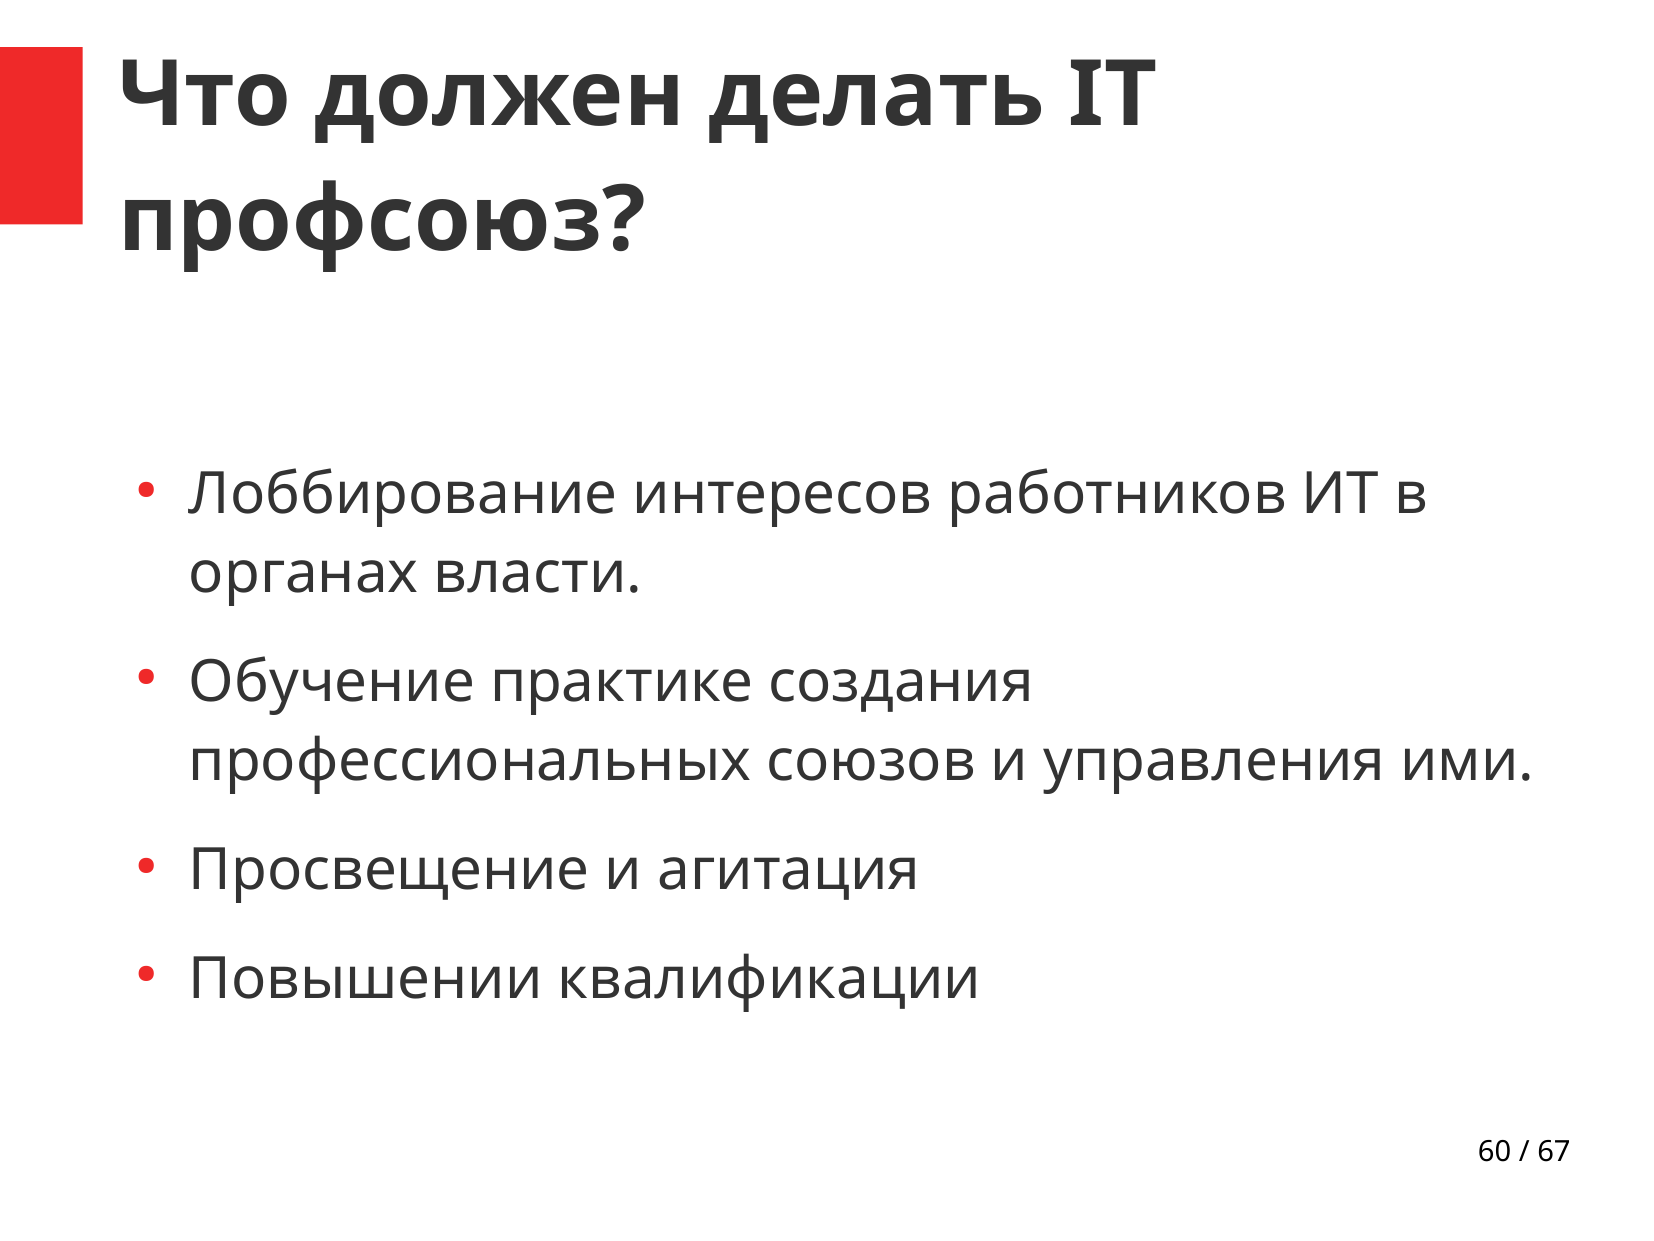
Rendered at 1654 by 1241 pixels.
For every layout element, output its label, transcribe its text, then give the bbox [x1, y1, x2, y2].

title Что должен делать IT профсоюз? [118, 45, 1571, 260]
list Лоббирование интересов работников ИТ в органах власти. Обучение практике создания профессиональных союзов и управления ими. Просвещение и агитация Повышении квалификации [118, 342, 1536, 1062]
